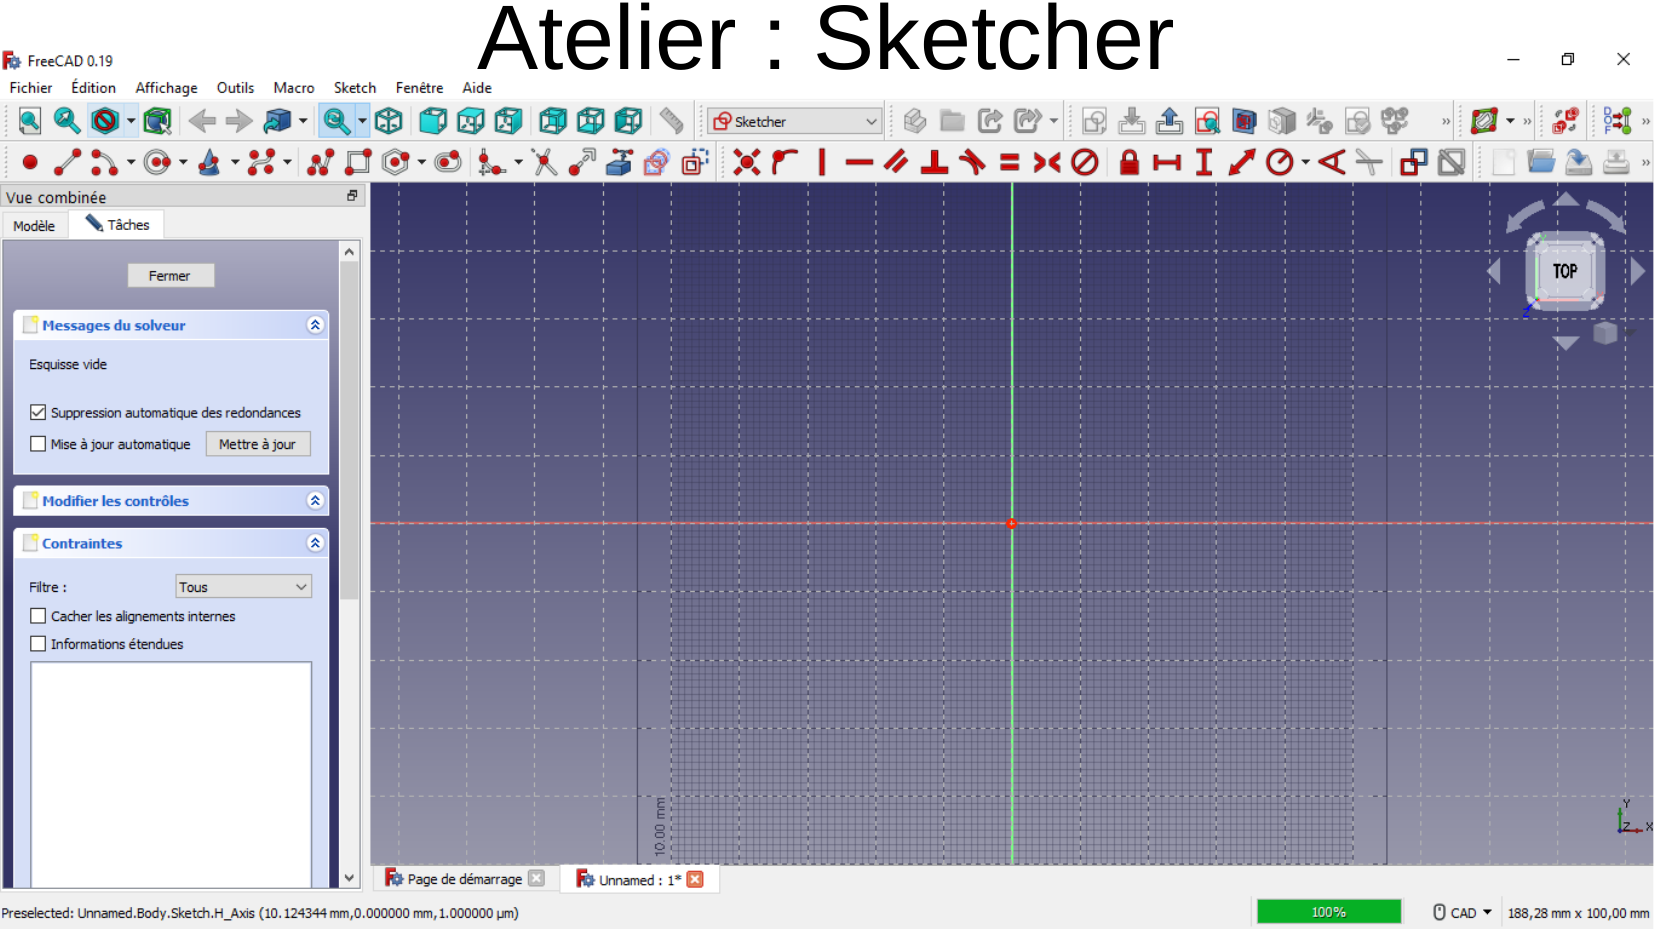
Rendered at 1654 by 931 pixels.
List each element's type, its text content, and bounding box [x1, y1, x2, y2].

picture [0, 47, 1654, 929]
title Atelier : Sketcher [82, 0, 1571, 116]
